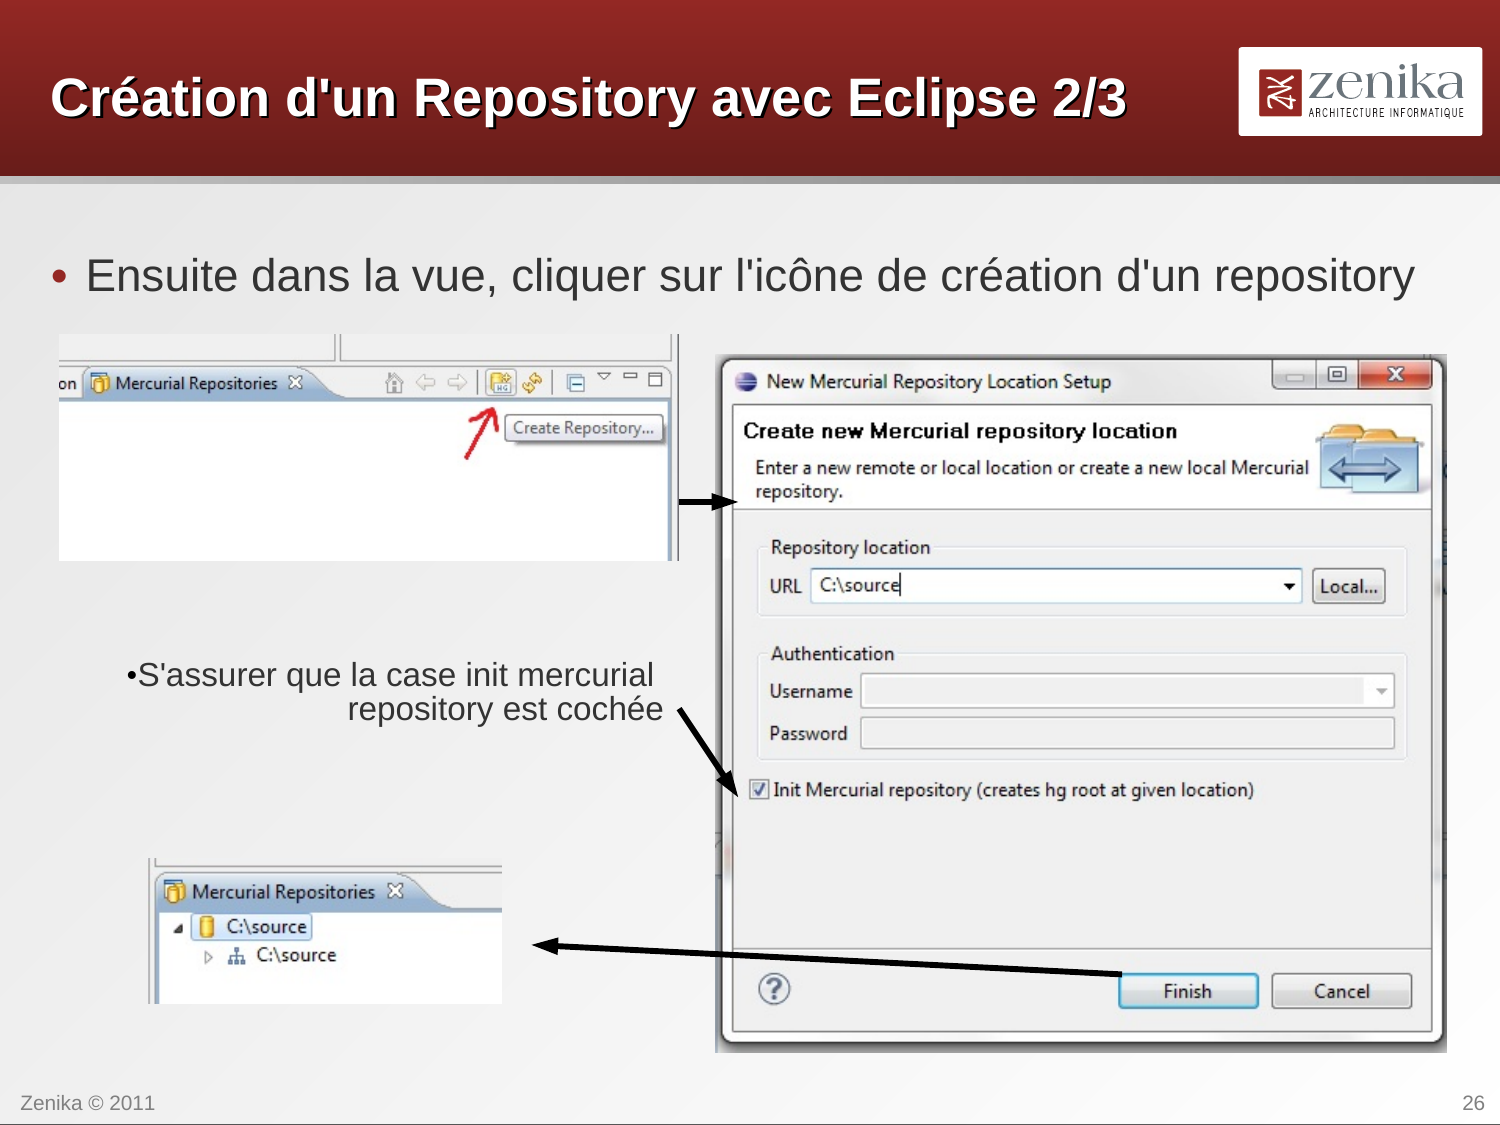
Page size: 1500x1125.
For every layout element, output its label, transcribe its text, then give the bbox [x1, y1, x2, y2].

picture [59, 334, 679, 562]
picture [147, 858, 502, 1004]
text_box S'assurer que la case init mercurial repository est cochée [111, 652, 680, 739]
picture [1257, 58, 1464, 125]
picture [715, 354, 1447, 1053]
title Création d'un Repository avec Eclipse 2/3 [50, 22, 1206, 172]
list Ensuite dans la vue, cliquer sur l'icône de création d'un repository [50, 249, 1435, 1064]
